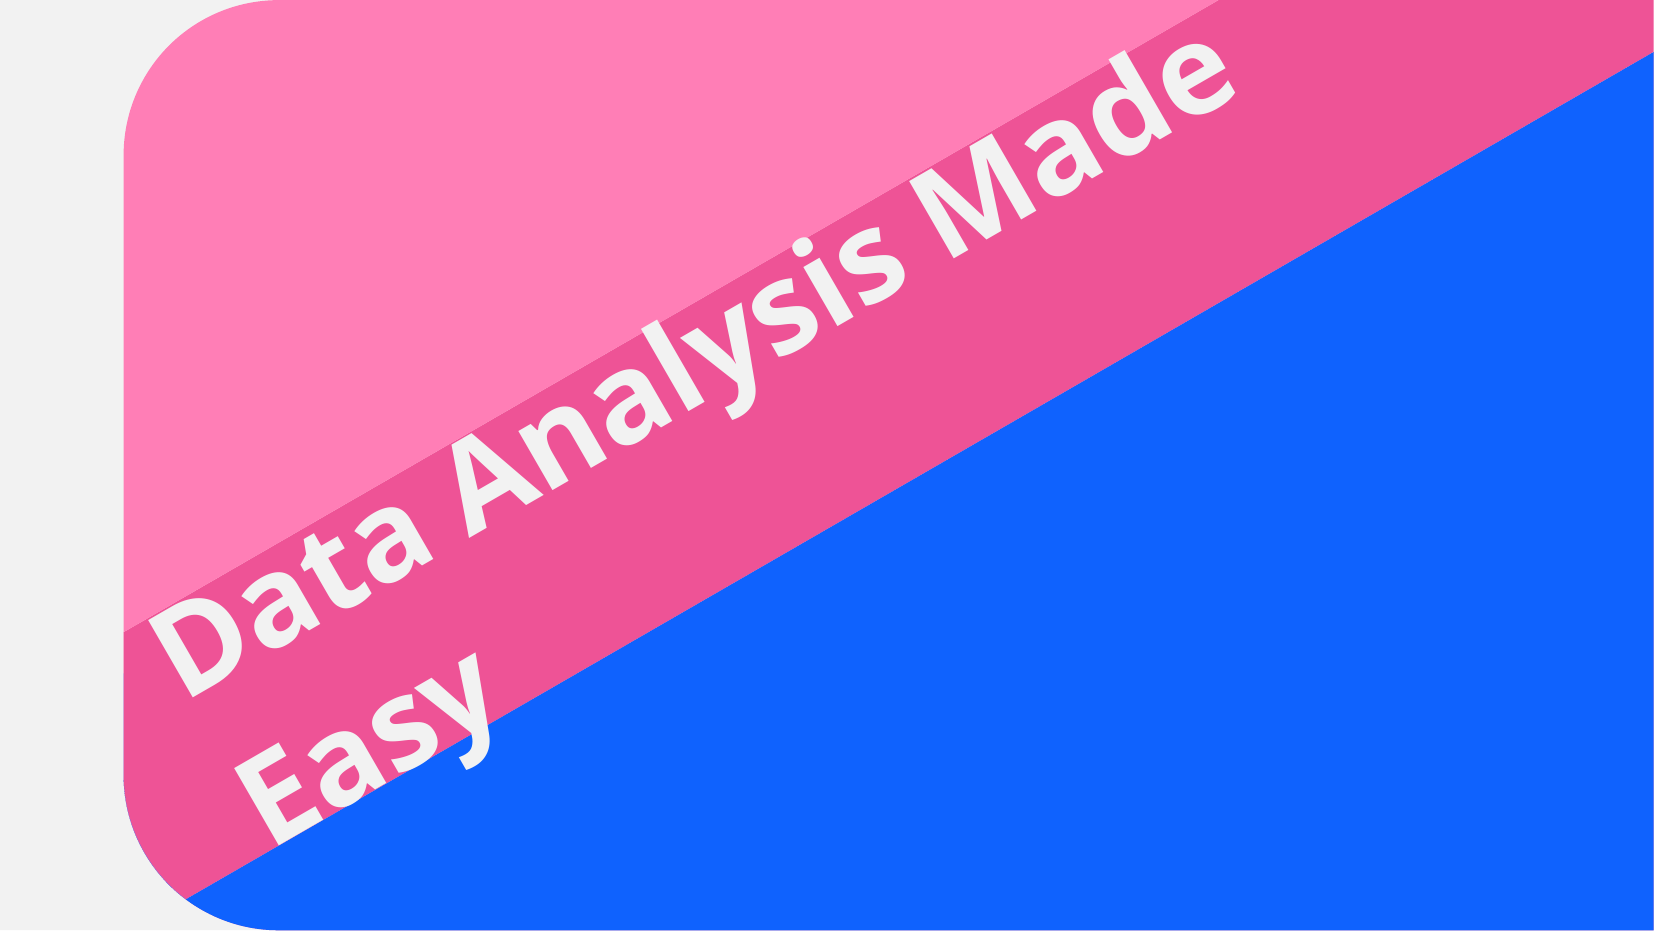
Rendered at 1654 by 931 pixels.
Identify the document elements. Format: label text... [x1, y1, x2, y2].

title Data Analysis Made Easy [115, 0, 1378, 886]
